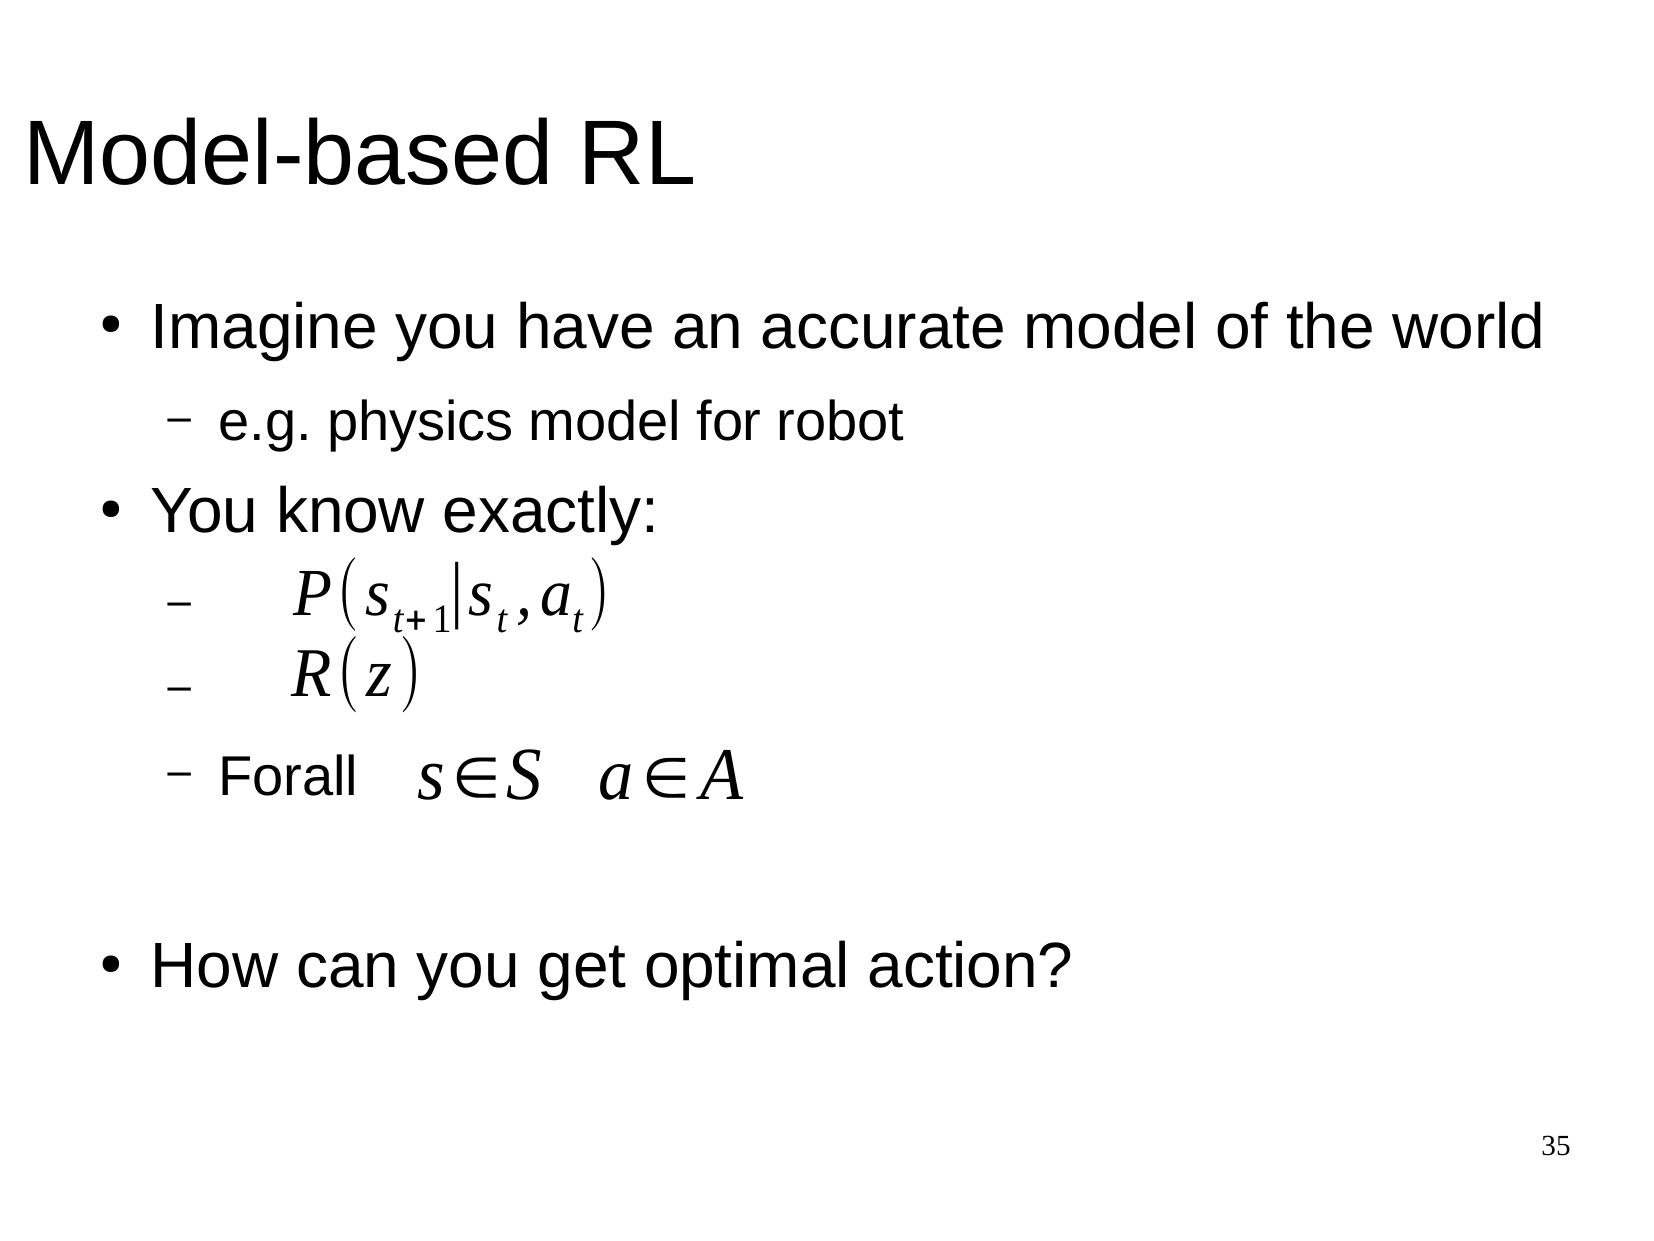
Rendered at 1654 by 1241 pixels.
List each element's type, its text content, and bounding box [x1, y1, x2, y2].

chart [581, 734, 765, 818]
chart [271, 552, 627, 715]
chart [399, 733, 564, 818]
list Imagine you have an accurate model of the world e.g. physics model for robot You know exactly: Forall How can you get optimal action? [82, 290, 1571, 1010]
title Model-based RL [23, 49, 1512, 257]
